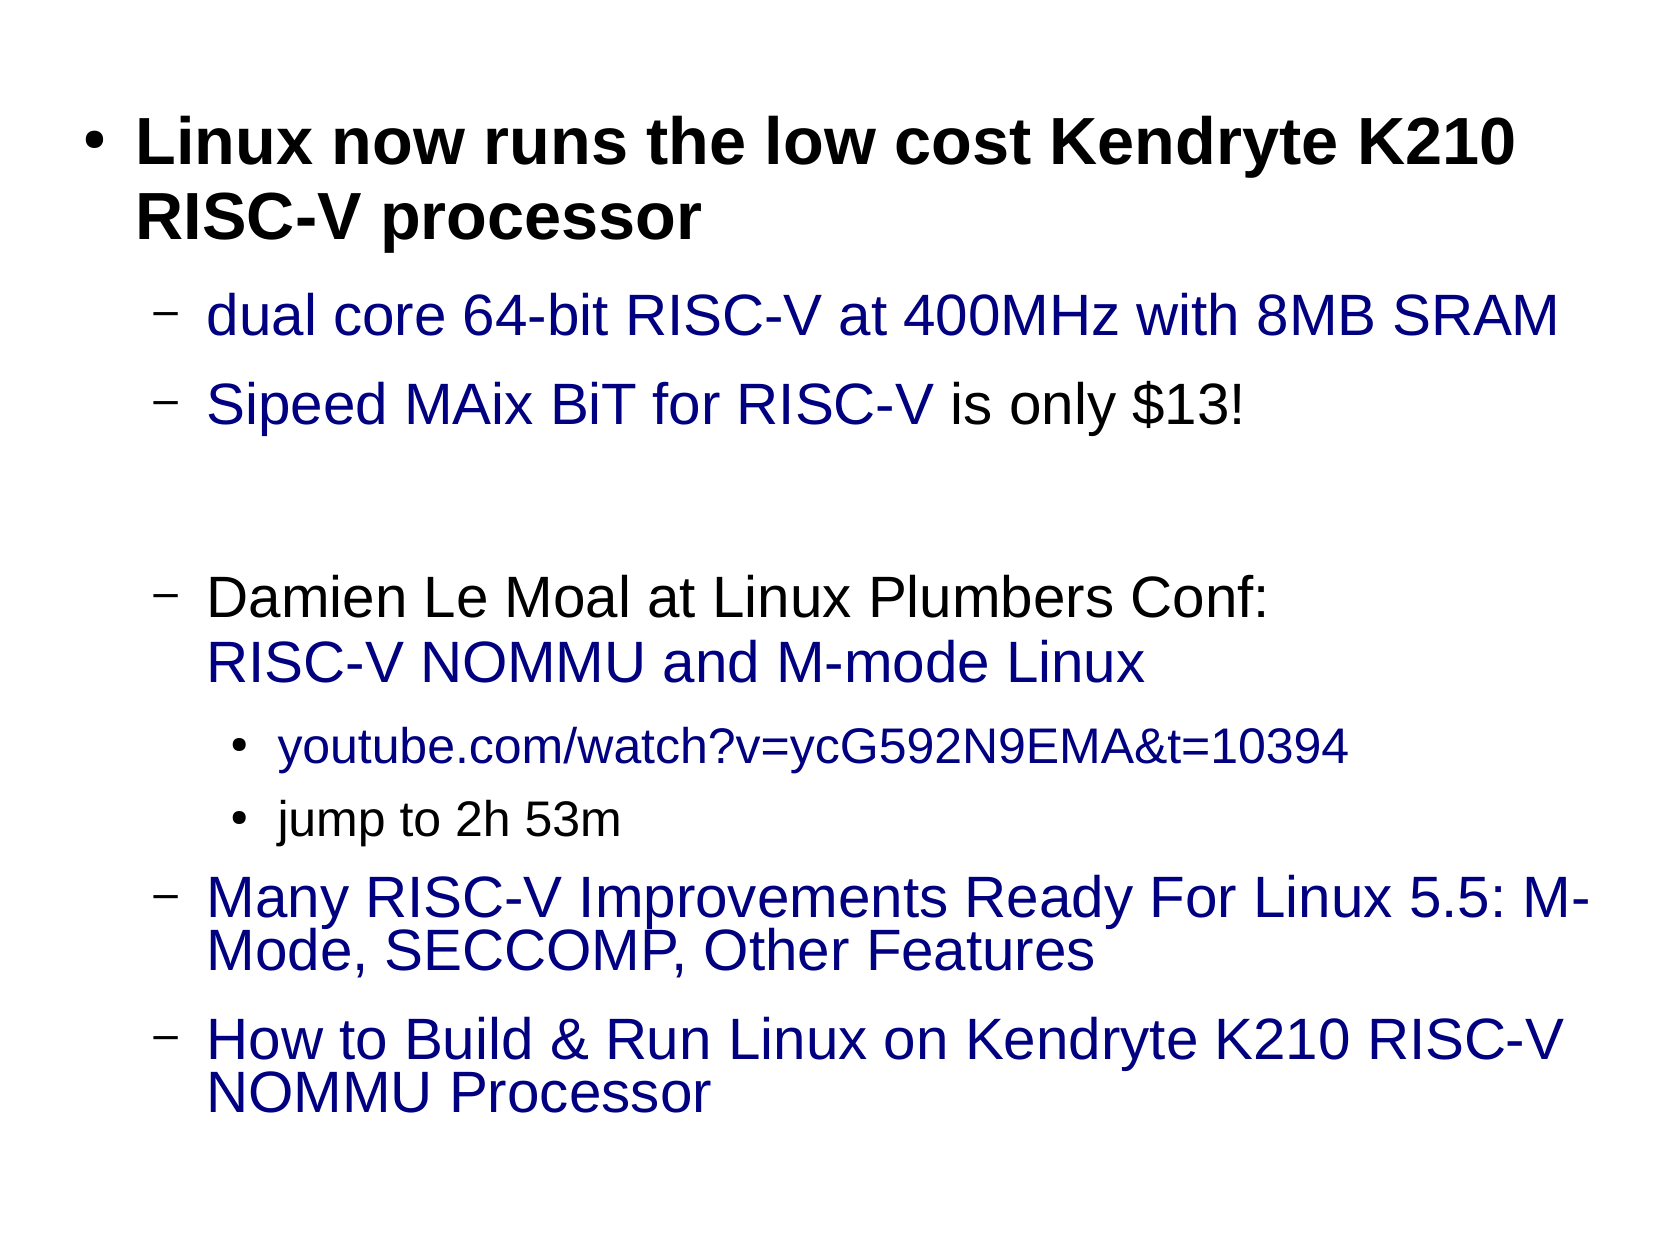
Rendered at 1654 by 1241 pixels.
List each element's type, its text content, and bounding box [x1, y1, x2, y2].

list Linux now runs the low cost Kendryte K210 RISC-V processor dual core 64-bit RISC-V at 400MHz with 8MB SRAM Sipeed MAix BiT for RISC-V is only $13! Damien Le Moal at Linux Plumbers Conf: RISC-V NOMMU and M-mode Linux youtube.com/watch?v=ycG592N9EMA&t=10394 jump to 2h 53m Many RISC-V Improvements Ready For Linux 5.5: M-Mode, SECCOMP, Other Features How to Build & Run Linux on Kendryte K210 RISC-V NOMMU Processor [64, 104, 1596, 1069]
